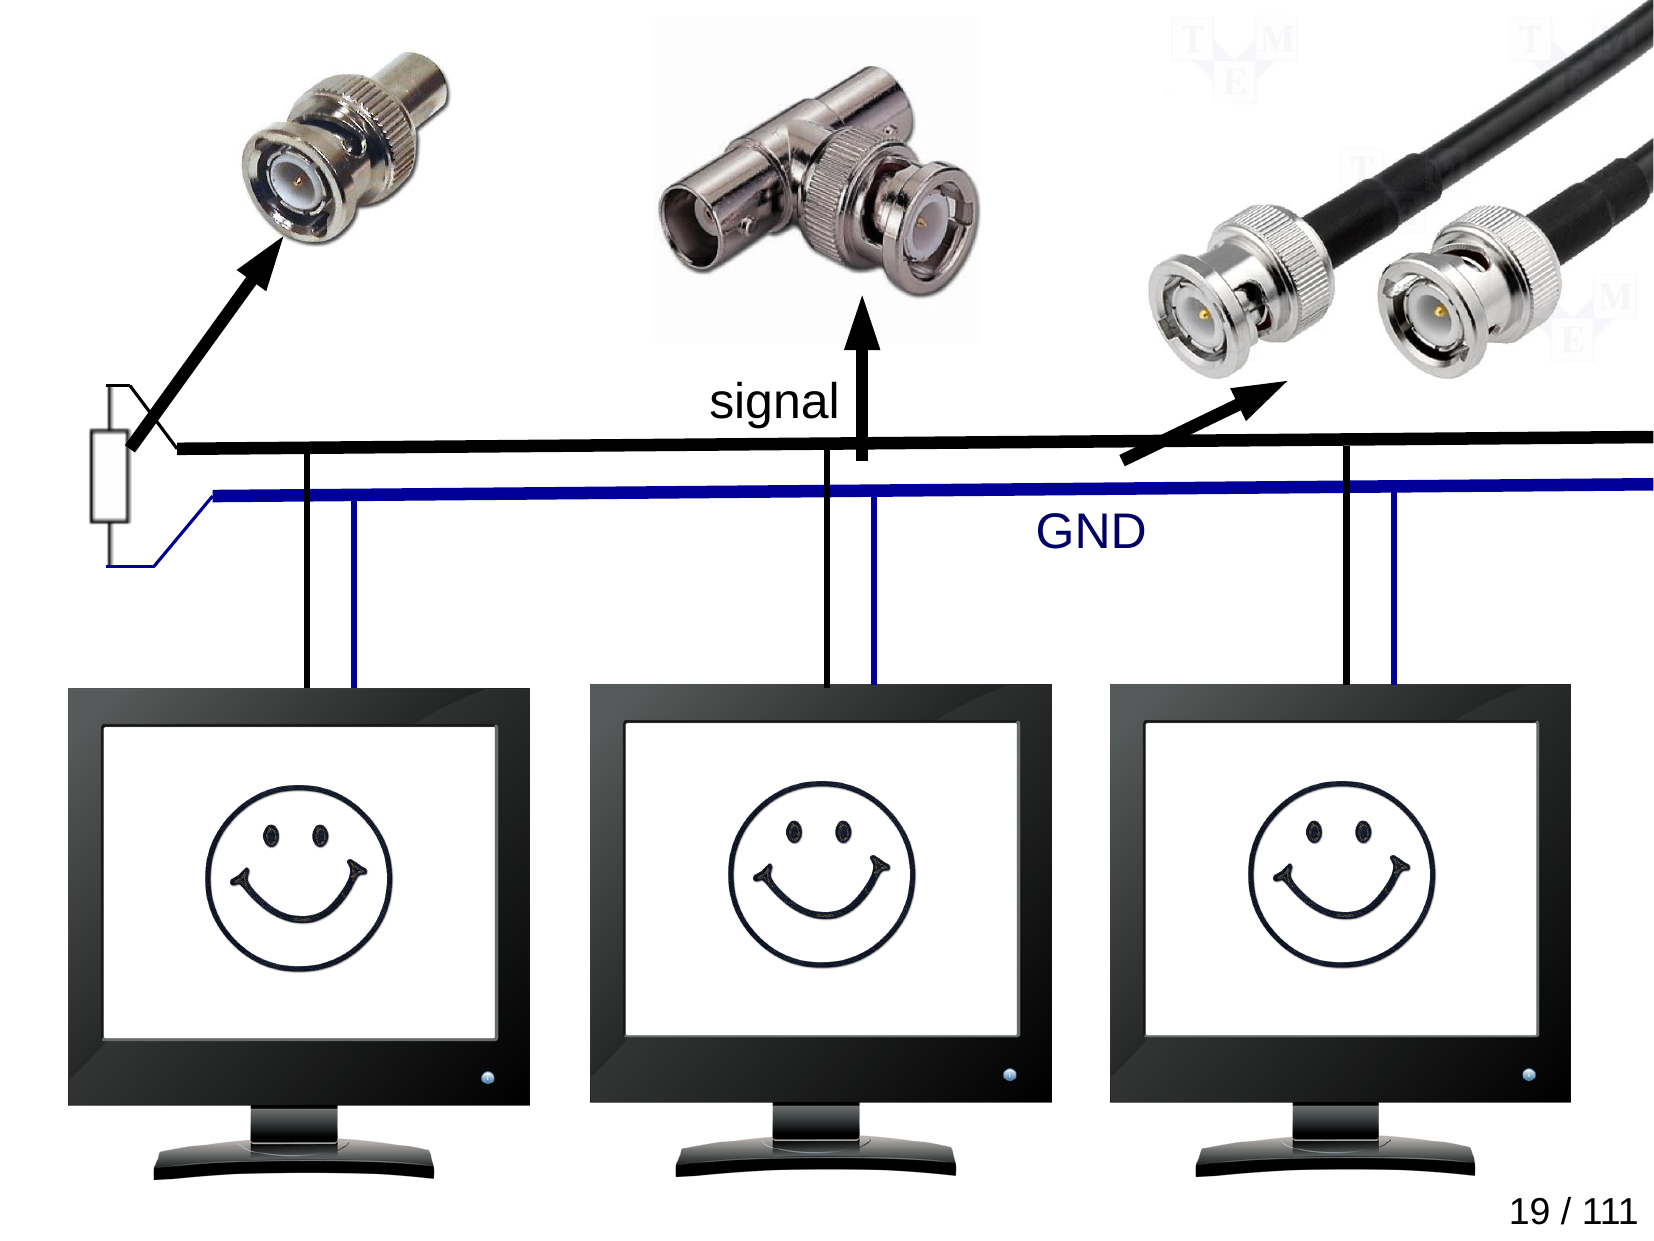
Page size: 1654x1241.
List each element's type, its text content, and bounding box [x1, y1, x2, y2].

picture [1110, 684, 1571, 1177]
picture [200, 42, 486, 257]
picture [590, 684, 1052, 1177]
text_box GND [1020, 496, 1162, 567]
text_box [1181, 727, 1489, 964]
picture [133, 385, 154, 408]
picture [654, 16, 981, 343]
text_box <number> / 111 [1380, 1183, 1654, 1241]
picture [68, 688, 530, 1180]
text_box [661, 727, 969, 964]
text_box [139, 730, 447, 967]
text_box signal [694, 366, 855, 437]
picture [1145, 0, 1654, 381]
picture [64, 385, 154, 567]
